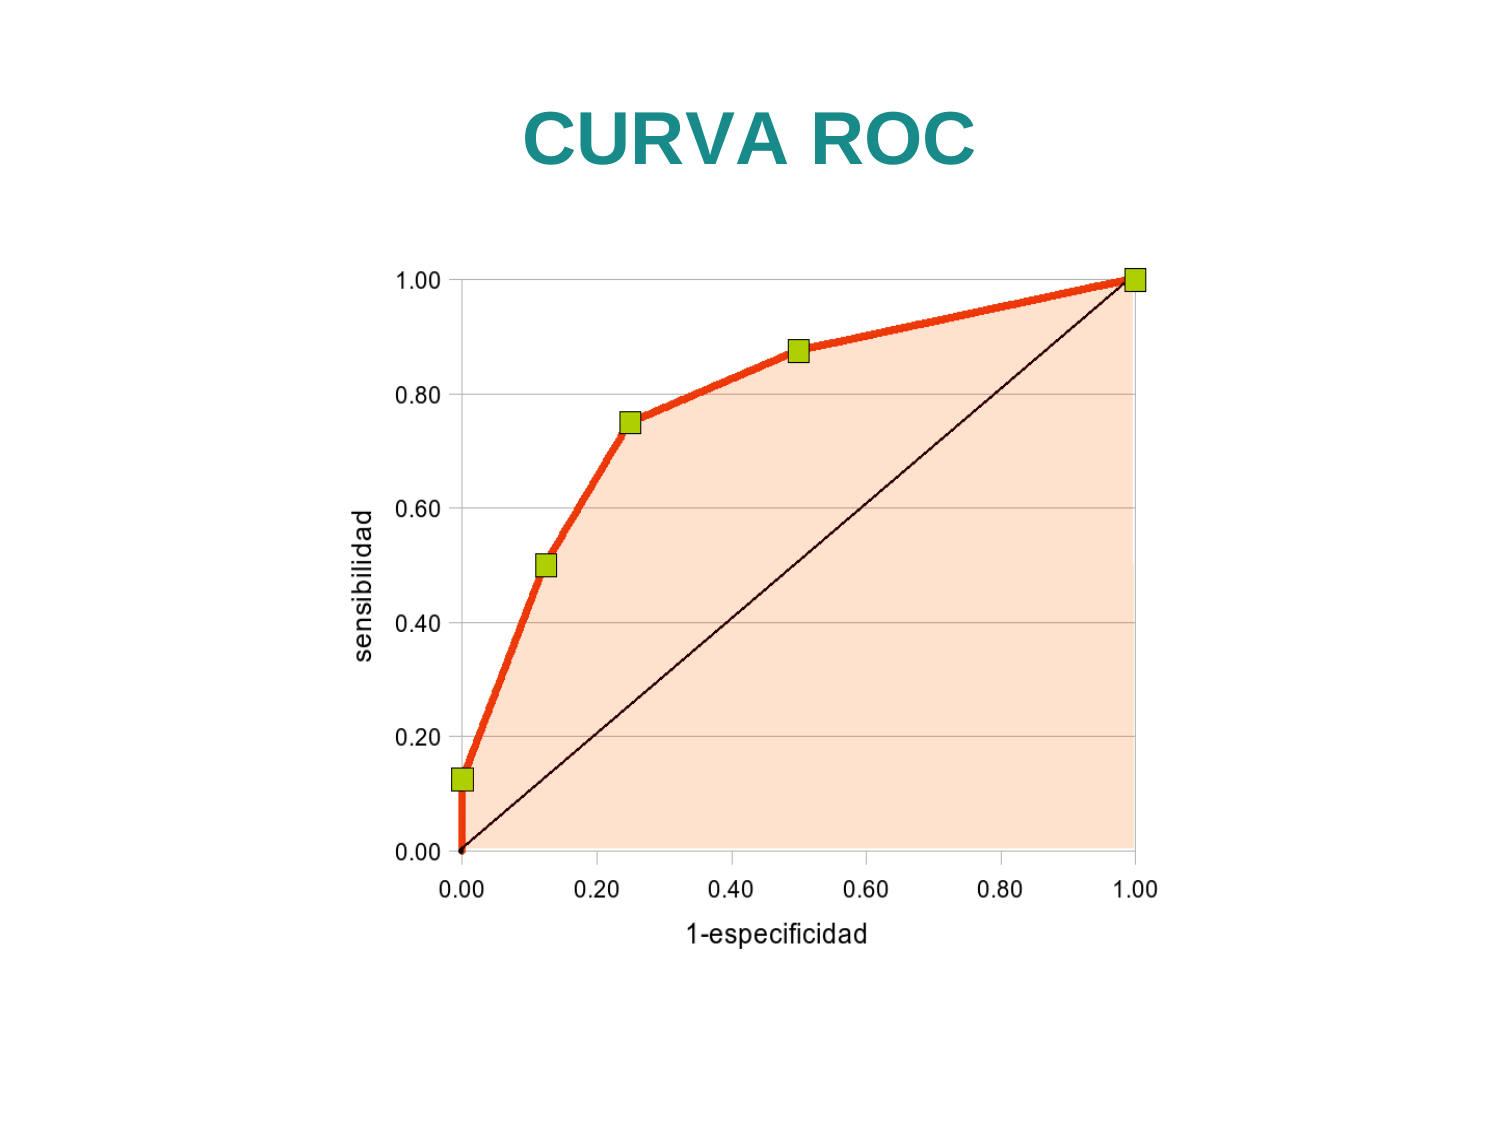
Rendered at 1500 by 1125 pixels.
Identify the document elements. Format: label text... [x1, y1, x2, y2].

title CURVA ROC [112, 68, 1388, 209]
picture [342, 197, 1164, 961]
